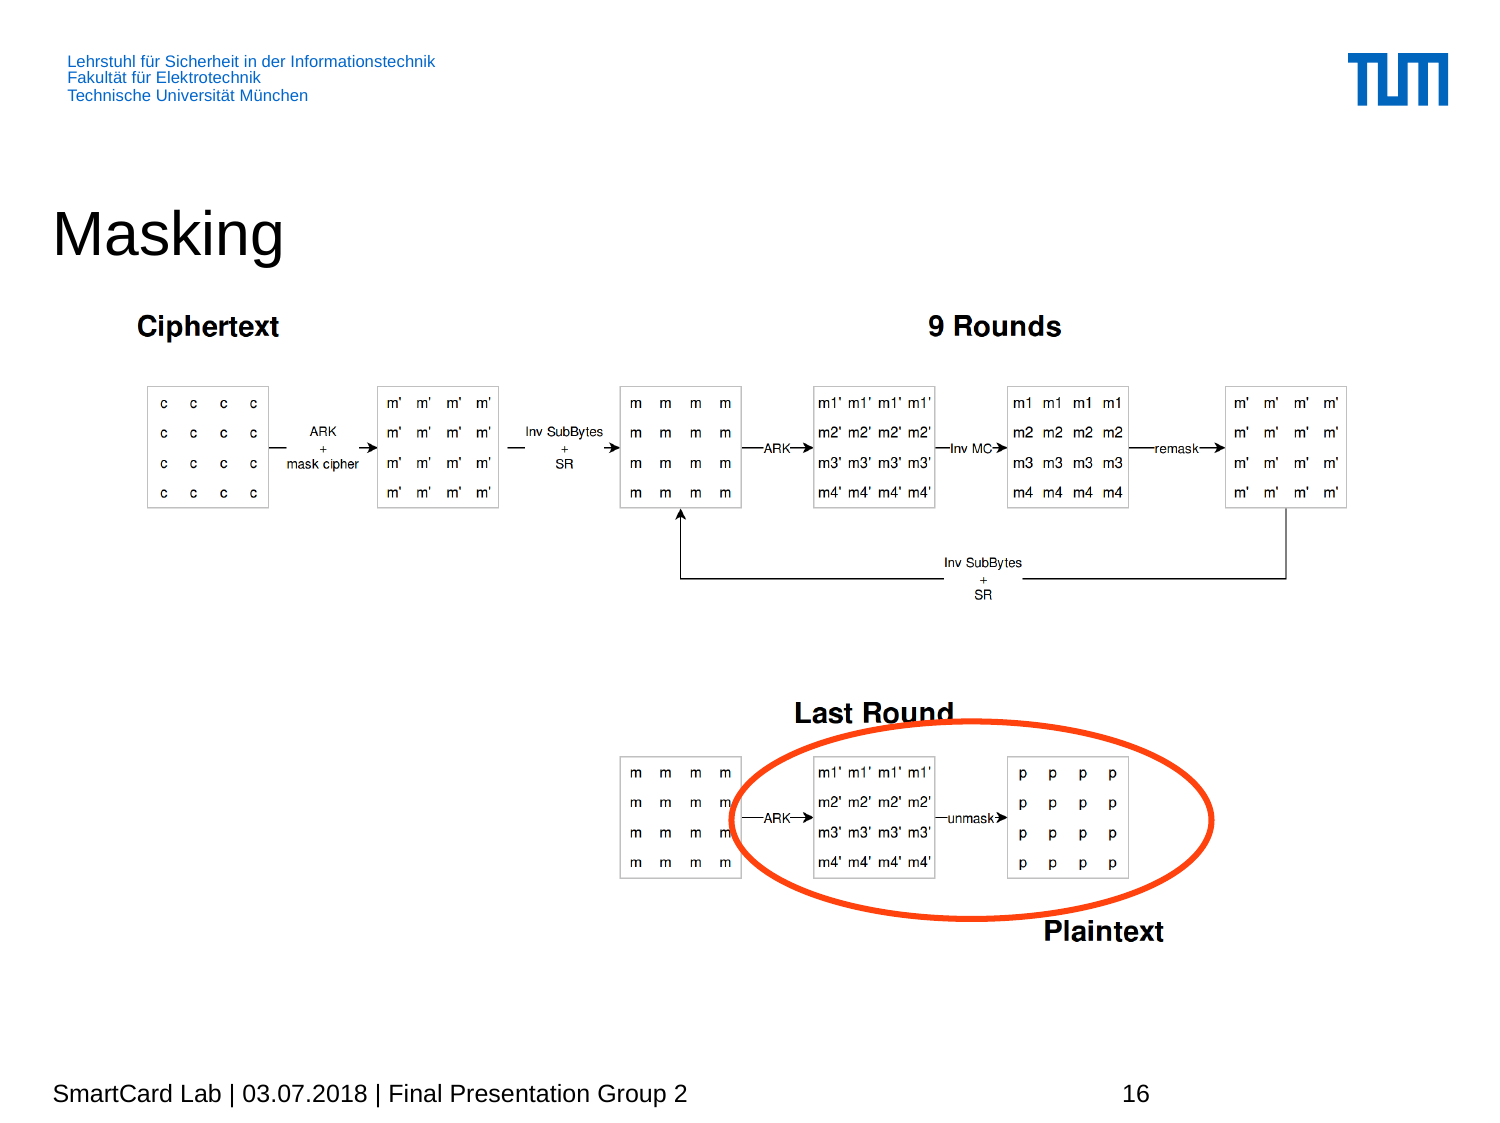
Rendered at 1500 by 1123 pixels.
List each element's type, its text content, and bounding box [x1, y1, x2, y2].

text_box SmartCard Lab | 03.07.2018 | Final Presentation Group 2 [52, 1062, 1116, 1123]
title Masking [52, 192, 1453, 268]
text_box <number> [1122, 1062, 1459, 1123]
picture [135, 299, 1348, 956]
